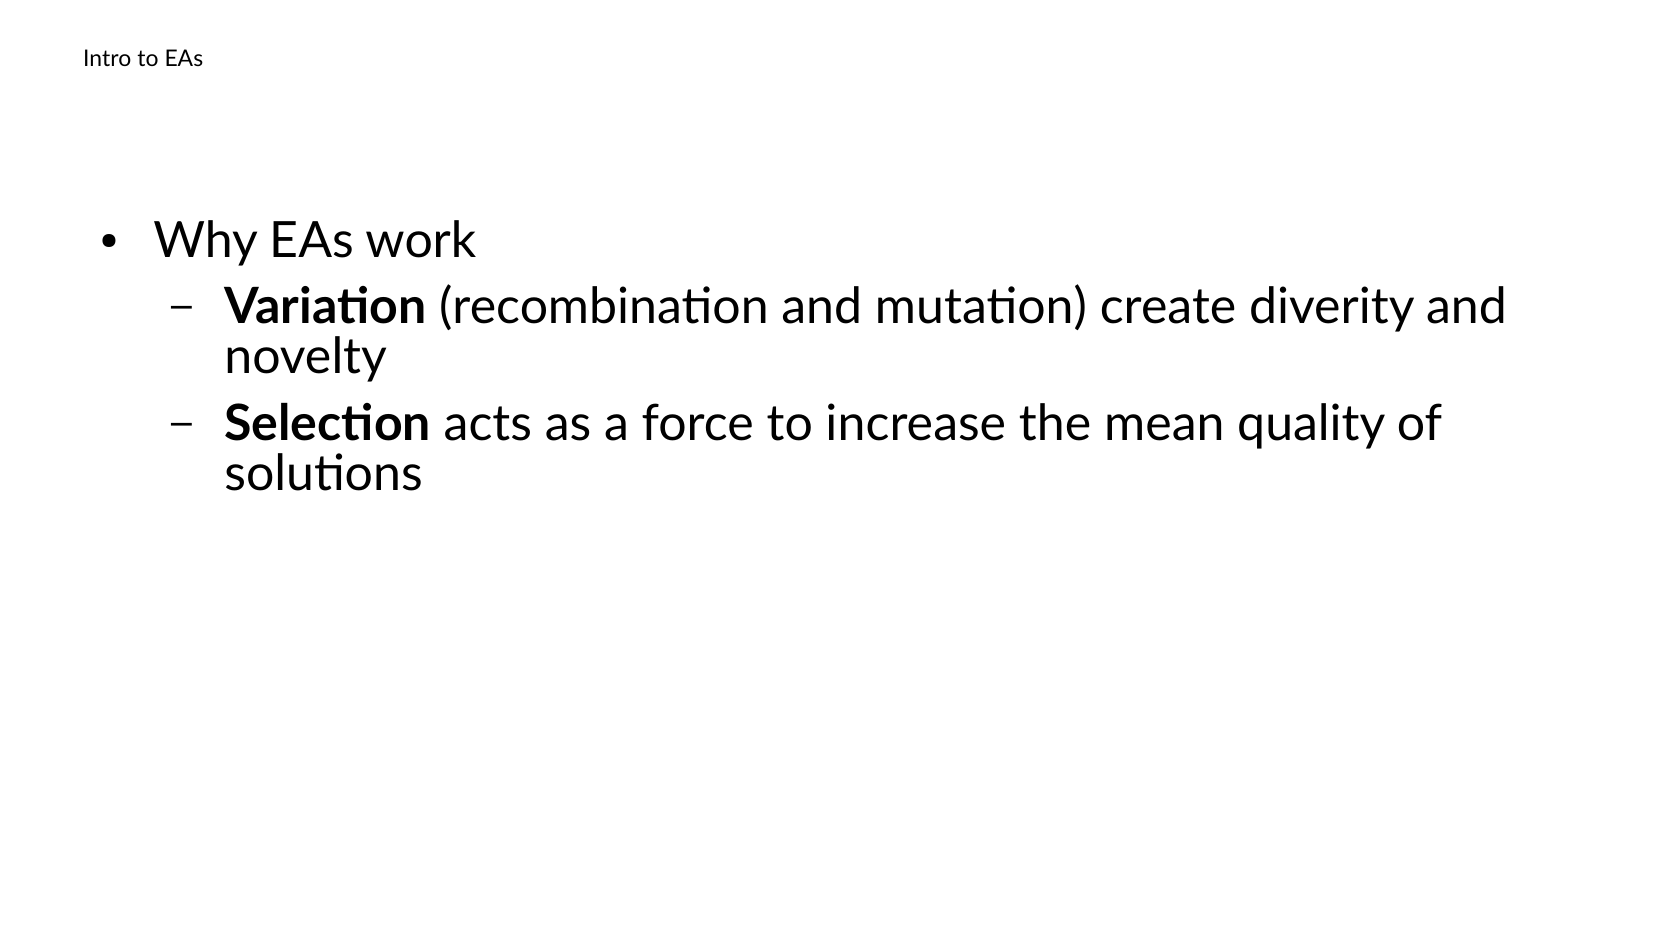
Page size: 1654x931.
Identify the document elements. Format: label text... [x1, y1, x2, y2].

list Why EAs work Variation (recombination and mutation) create diverity and novelty Selection acts as a force to increase the mean quality of solutions [82, 217, 1571, 839]
title Intro to EAs [83, 0, 1571, 119]
